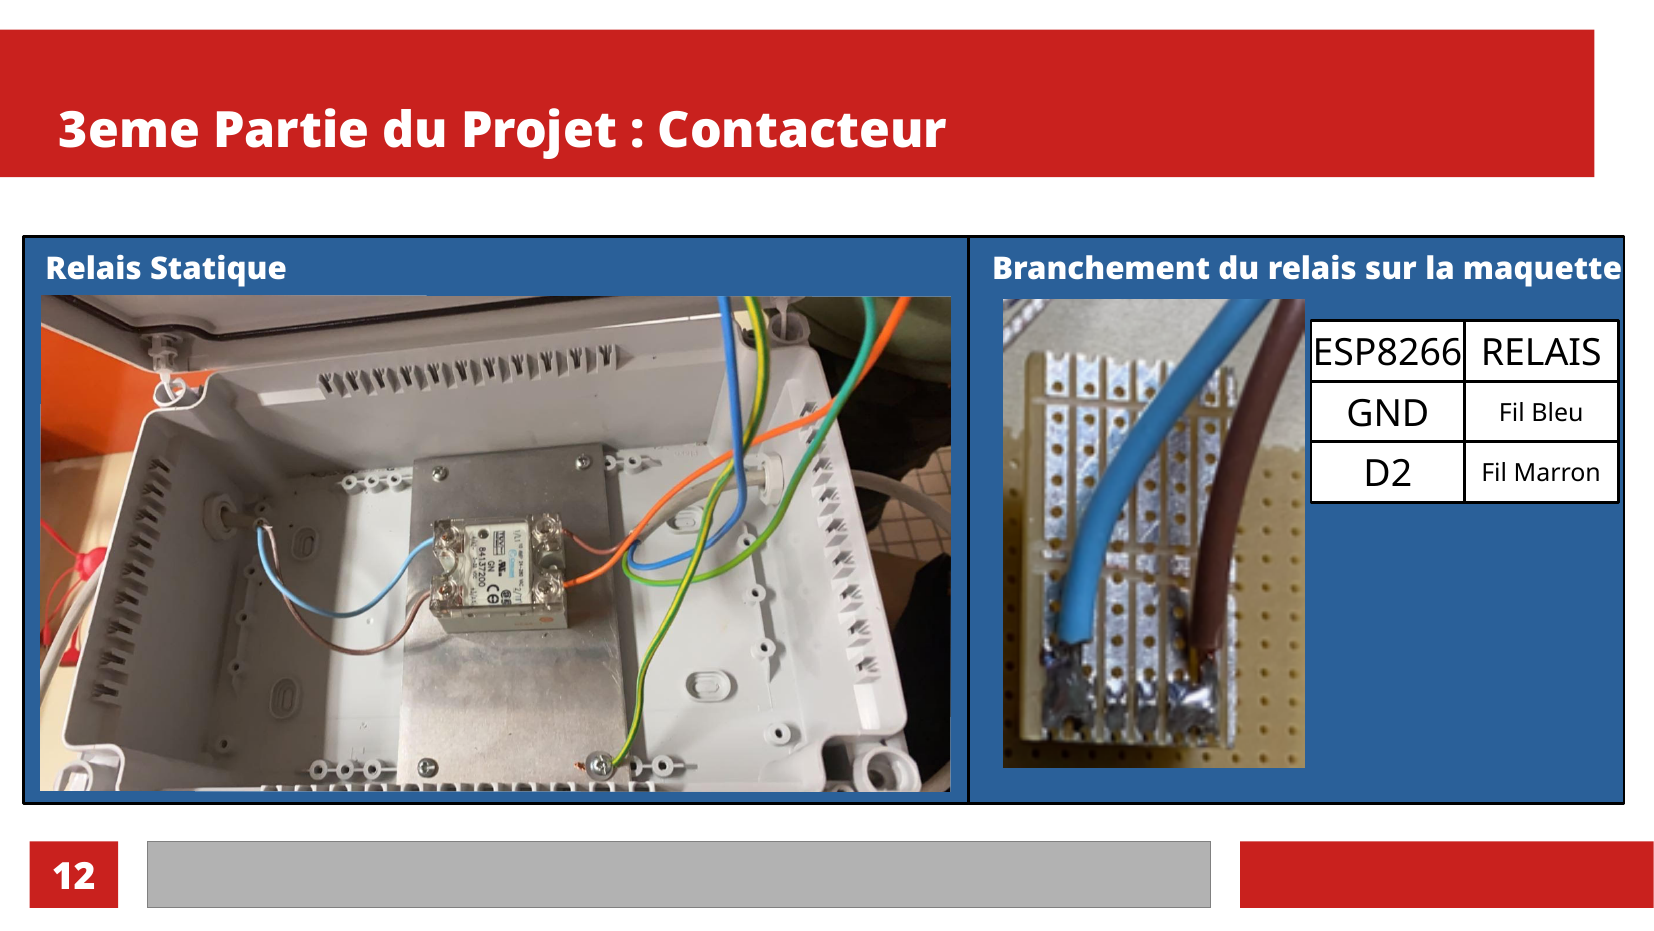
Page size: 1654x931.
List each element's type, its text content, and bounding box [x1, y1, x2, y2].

picture [39, 294, 951, 792]
title 3eme Partie du Projet : Contacteur [59, 44, 1595, 163]
text_box Fil Bleu [1465, 381, 1619, 441]
text_box [23, 236, 1625, 804]
title Branchement du relais sur la maquette [992, 244, 1654, 290]
text_box D2 [1311, 442, 1465, 503]
text_box ESP8266 [1311, 320, 1464, 381]
title Relais Statique [45, 244, 512, 290]
text_box RELAIS [1464, 320, 1619, 381]
text_box Fil Marron [1465, 441, 1619, 503]
picture [1003, 299, 1305, 768]
text_box GND [1311, 381, 1465, 442]
